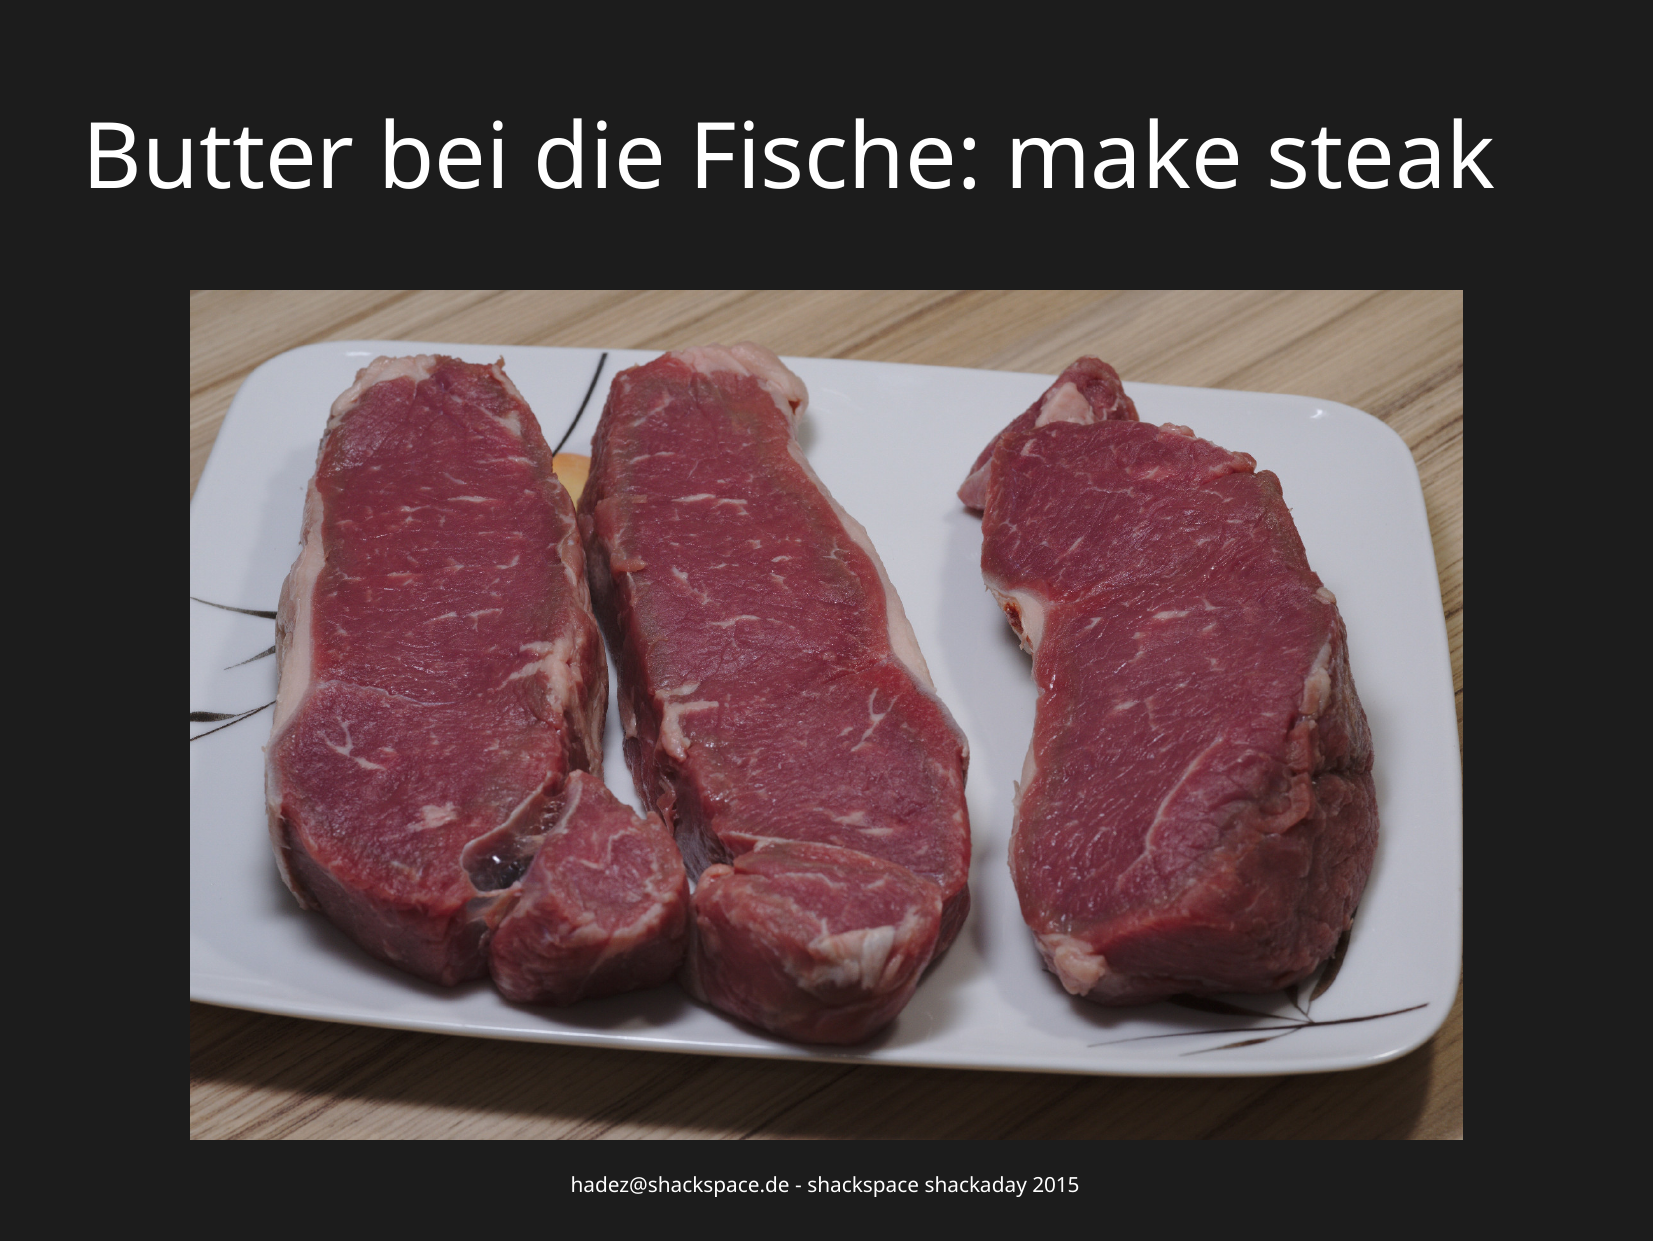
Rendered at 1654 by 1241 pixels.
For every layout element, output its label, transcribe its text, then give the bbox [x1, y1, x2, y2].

picture [190, 290, 1463, 1140]
title Butter bei die Fische: make steak [82, 49, 1571, 257]
